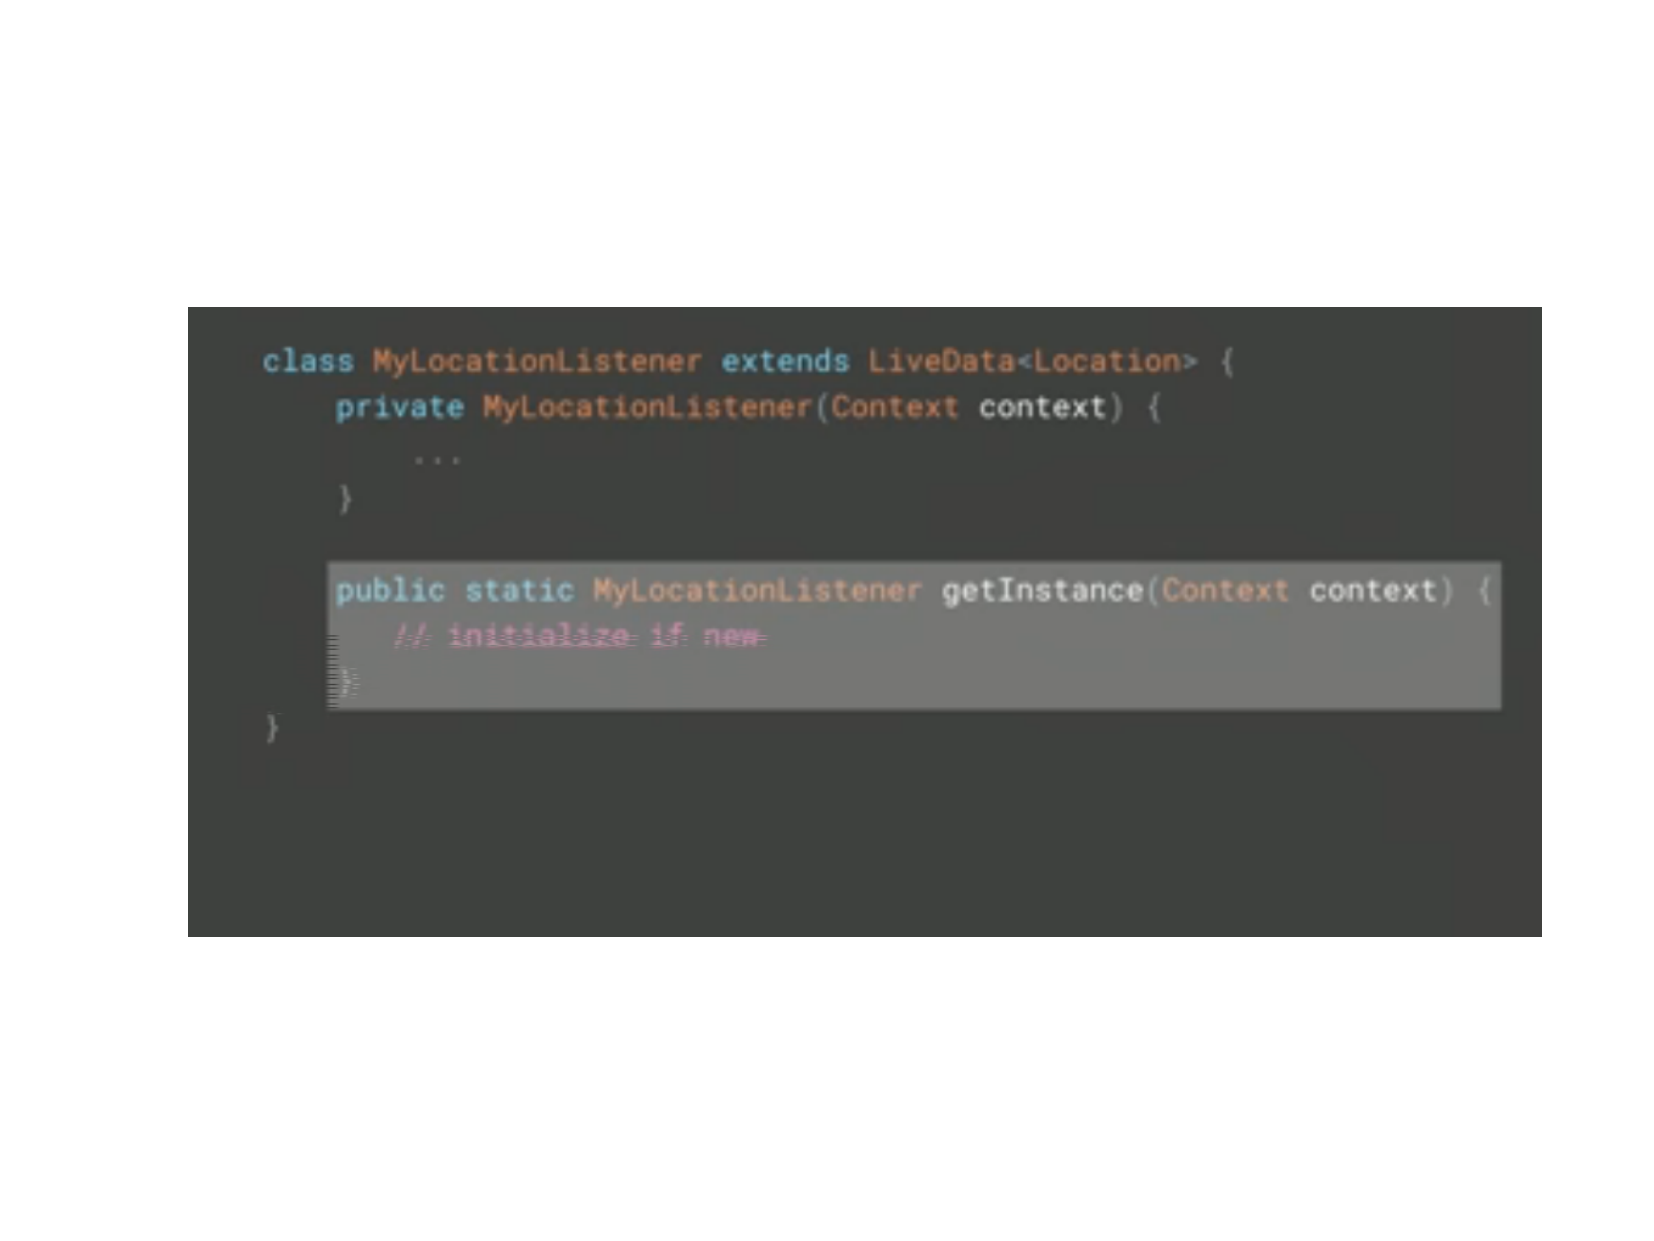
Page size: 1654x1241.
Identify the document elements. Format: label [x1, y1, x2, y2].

picture [188, 307, 1542, 938]
